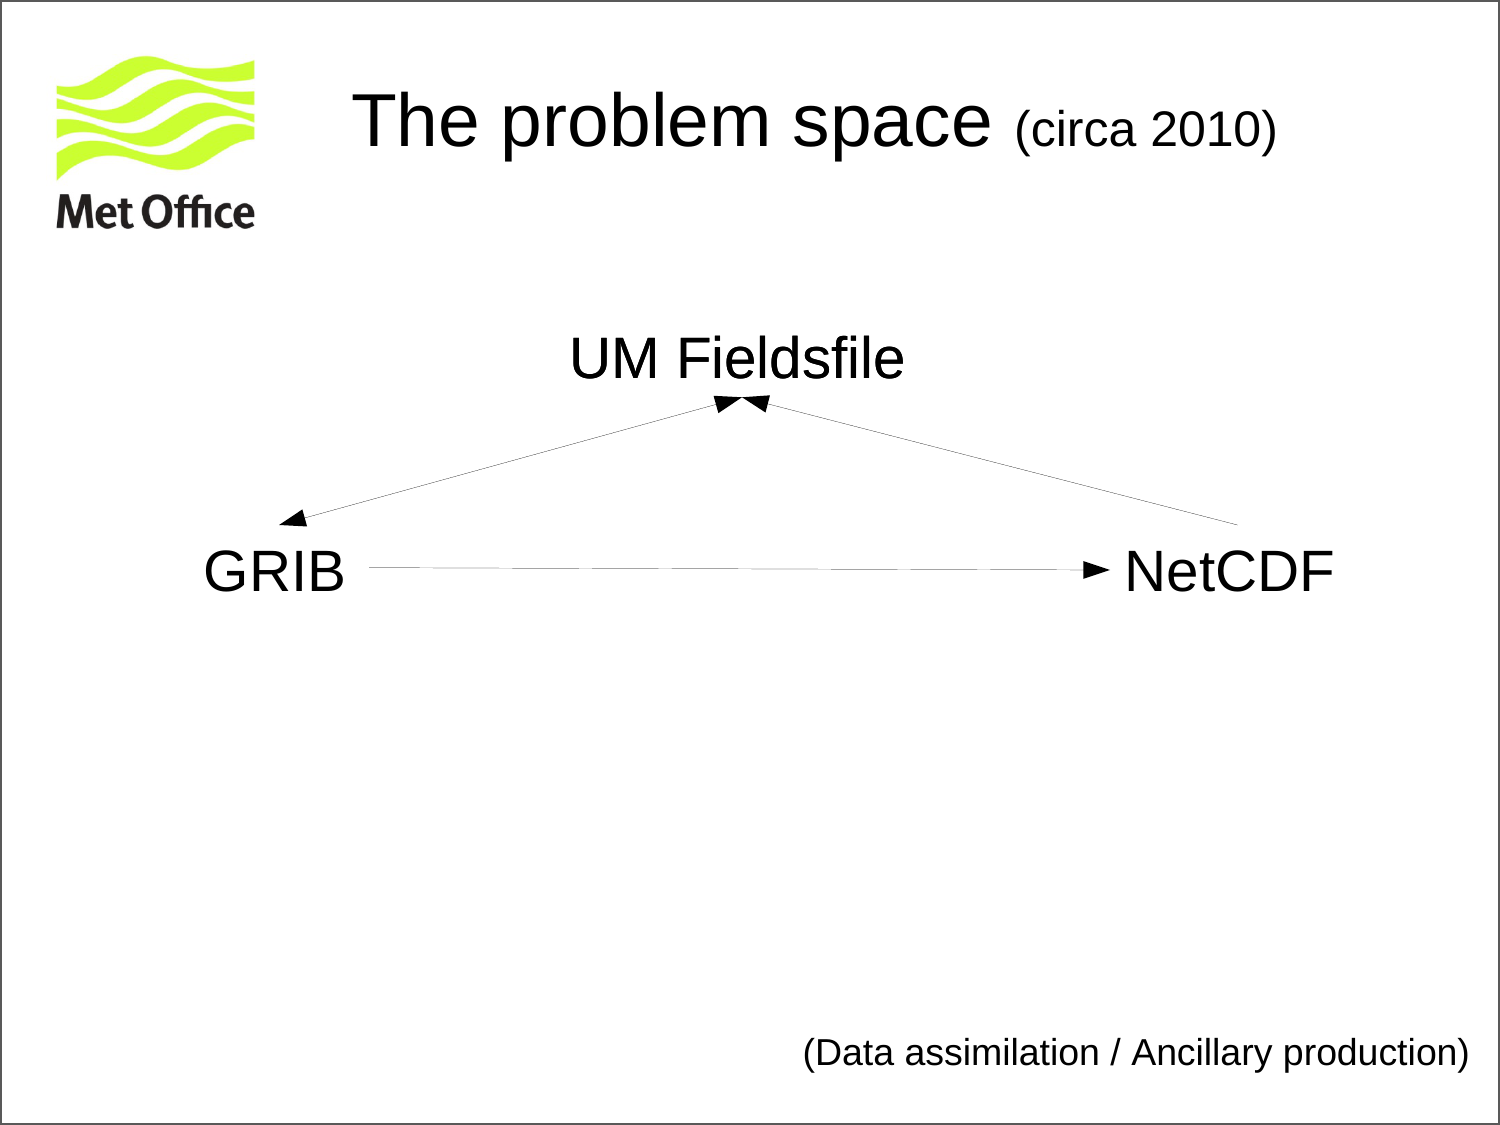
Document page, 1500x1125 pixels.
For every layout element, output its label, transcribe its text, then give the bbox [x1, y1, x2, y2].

text_box UM Fieldsfile [554, 311, 930, 397]
text_box (Data assimilation / Ancillary production) [555, 1020, 1486, 1125]
picture [24, 21, 287, 262]
text_box GRIB [189, 525, 370, 610]
text_box NetCDF [1110, 525, 1366, 616]
text_box The problem space (circa 2010) [336, 63, 1294, 170]
